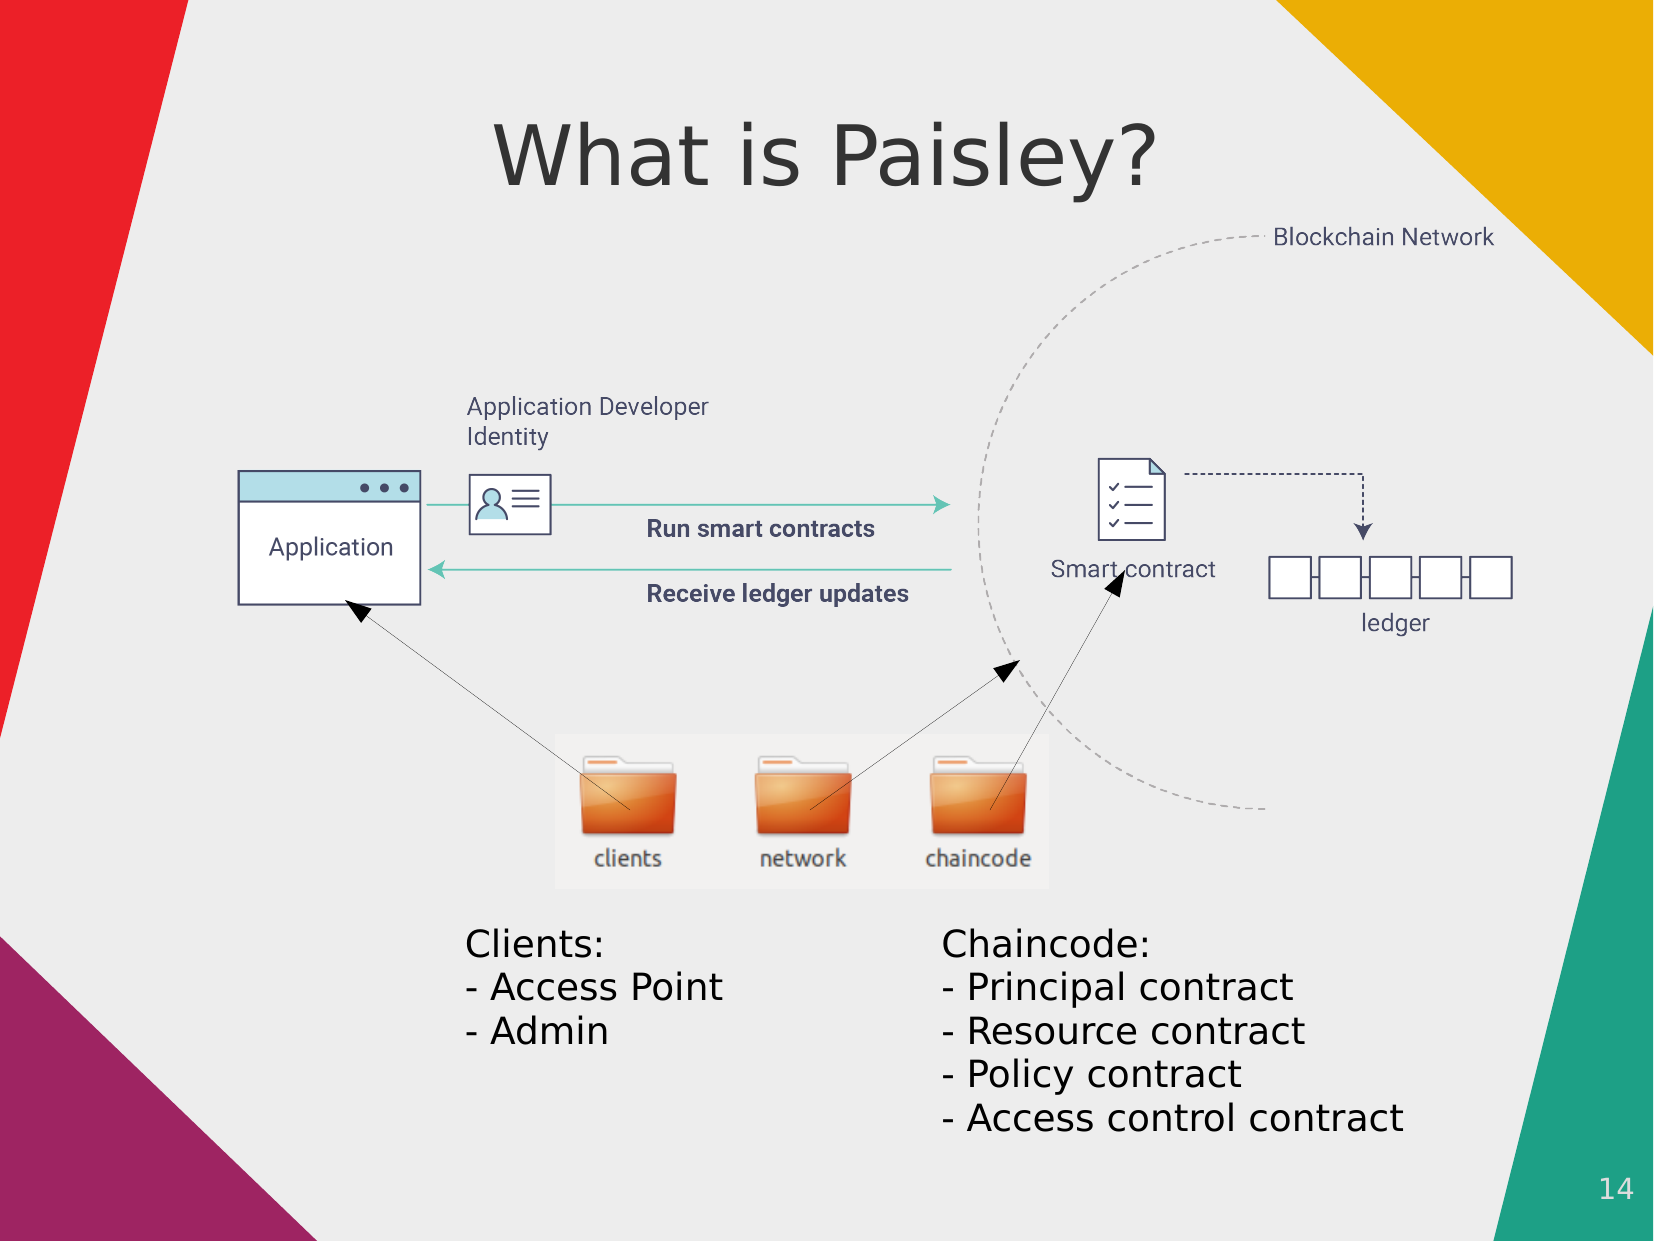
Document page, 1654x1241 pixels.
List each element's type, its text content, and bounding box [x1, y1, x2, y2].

title What is Paisley? [114, 58, 1539, 256]
picture [237, 224, 1513, 889]
text_box Clients: - Access Point - Admin [450, 915, 739, 1061]
text_box Chaincode: - Principal contract - Resource contract - Policy contract - Access control contract [926, 915, 1420, 1148]
